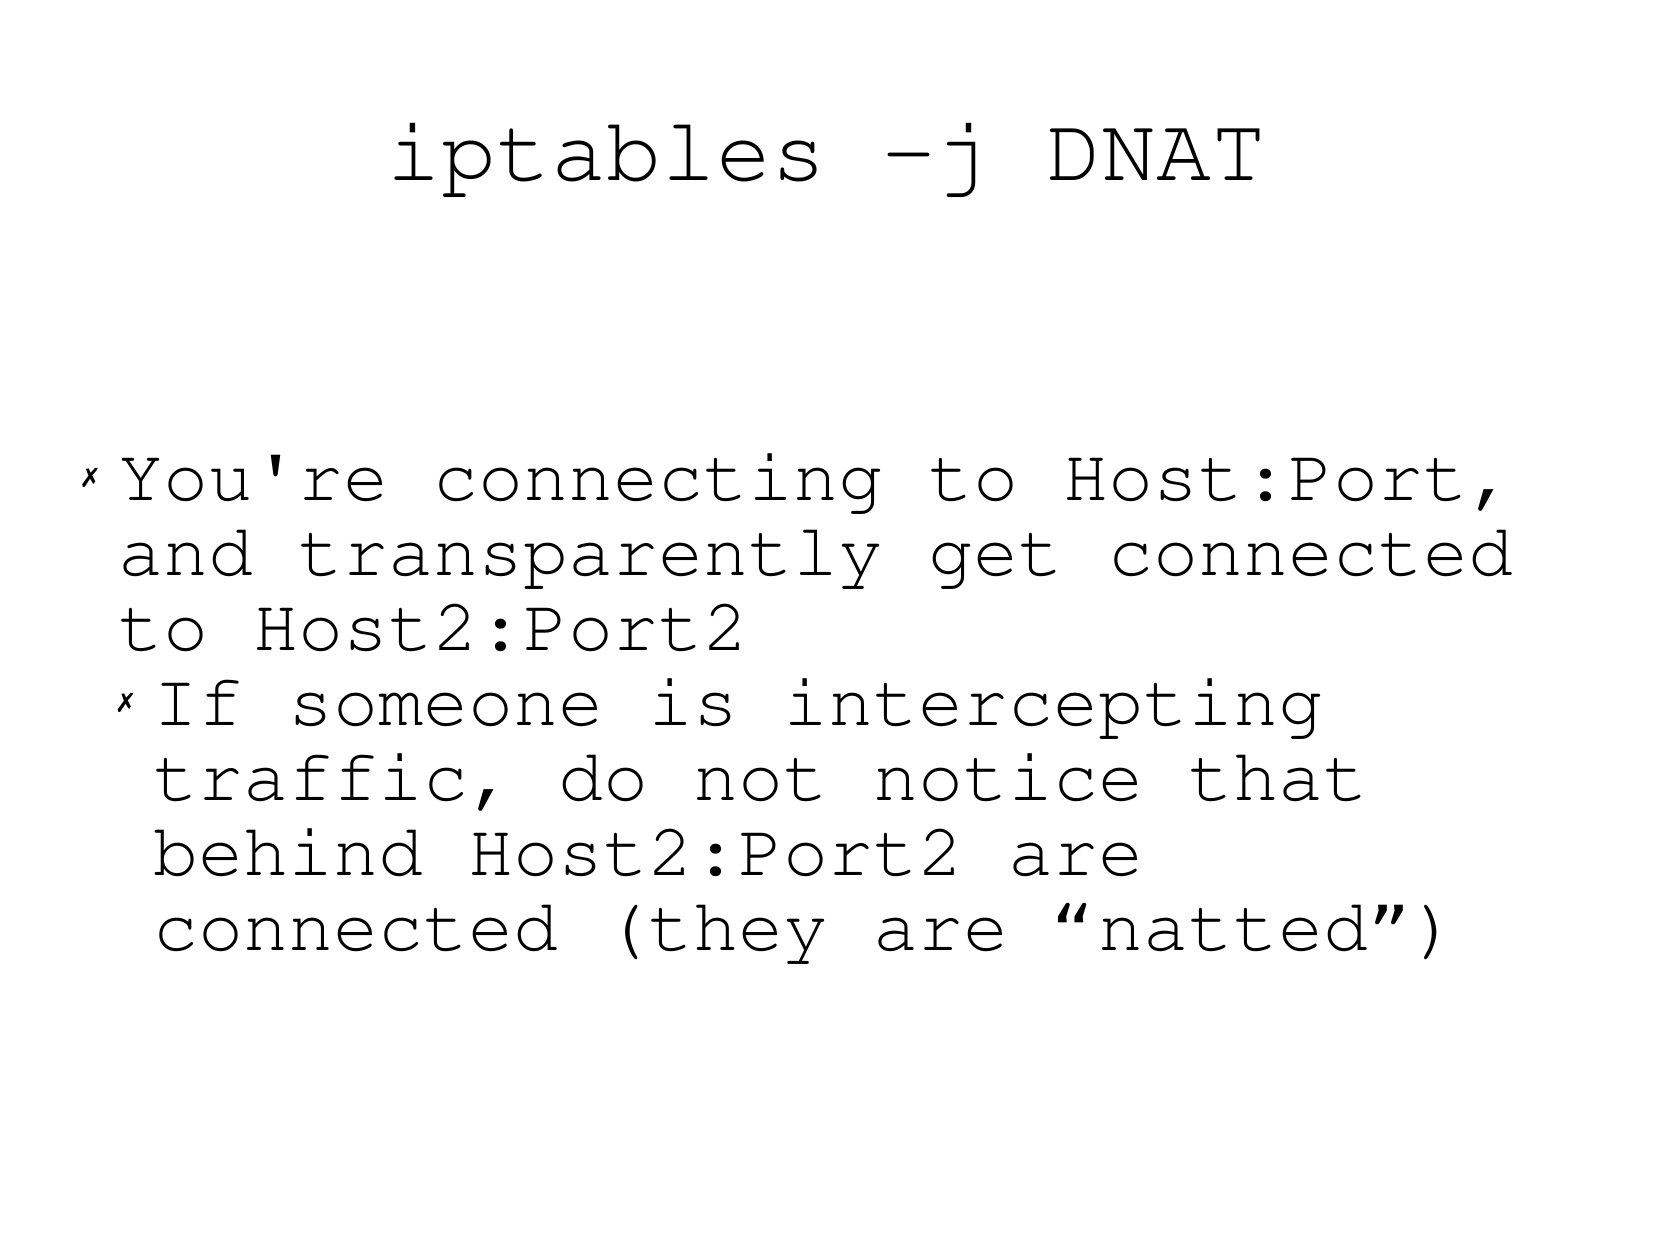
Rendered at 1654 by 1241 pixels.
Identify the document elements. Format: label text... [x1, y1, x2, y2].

title iptables -j DNAT [82, 49, 1571, 257]
subtitle You're connecting to Host:Port, and transparently get connected to Host2:Port2 If someone is intercepting traffic, do not notice that behind Host2:Port2 are connected (they are “natted”) [82, 343, 1571, 1063]
